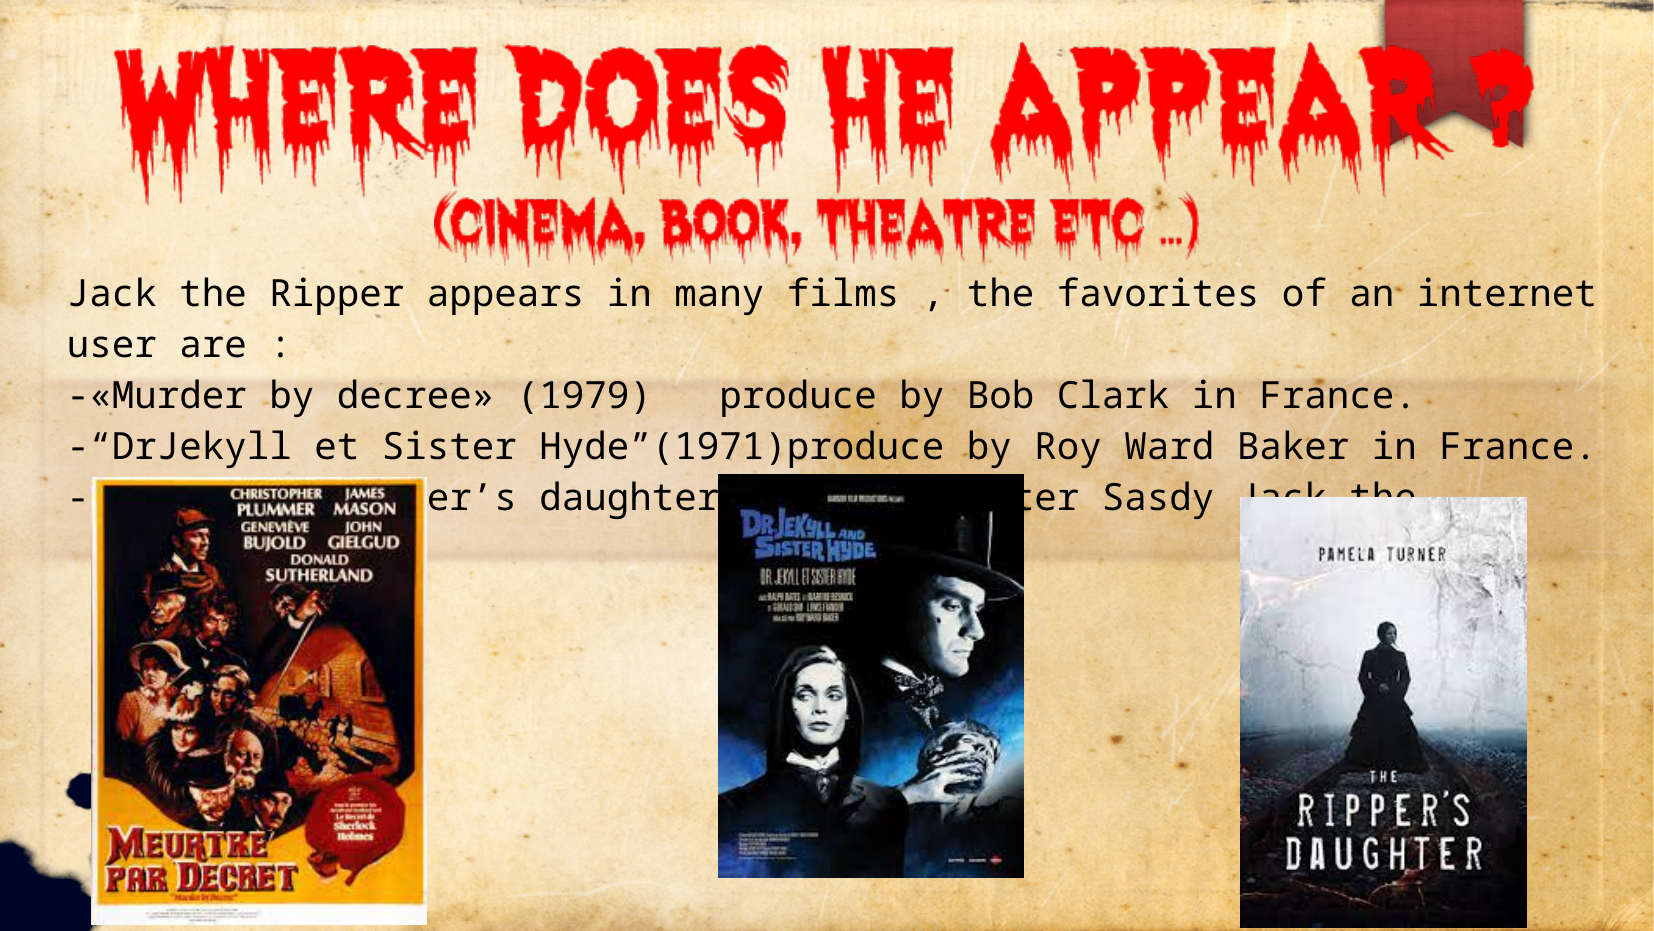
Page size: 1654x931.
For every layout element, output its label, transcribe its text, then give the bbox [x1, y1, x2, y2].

text_box Jack the Ripper appears in many films , the favorites of an internet user are : -«Murder by decree» (1979) produce by Bob Clark in France. -“DrJekyll et Sister Hyde”(1971)produce by Roy Ward Baker in France. -« Jack the ripper’s daughter »(1971)by Peter Sasdy Jack the [52, 259, 1616, 875]
picture [0, 0, 1654, 931]
